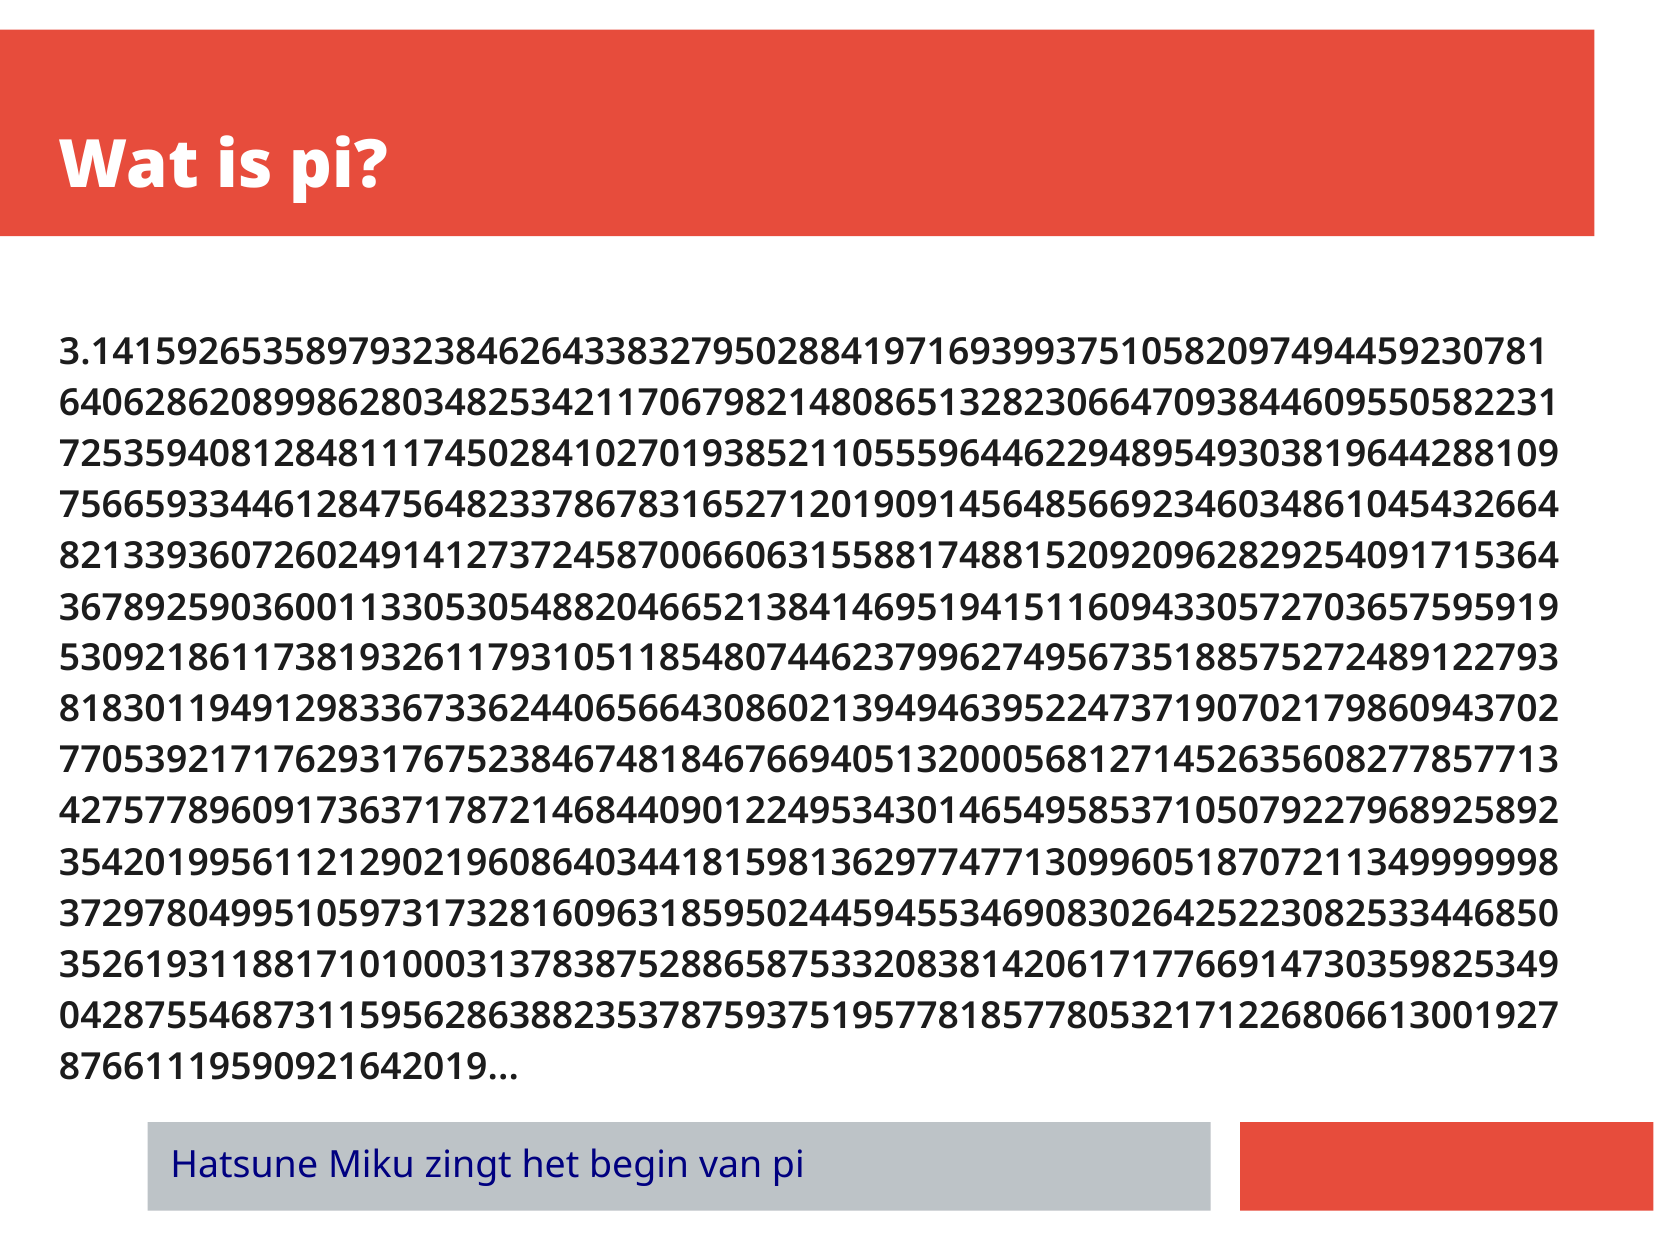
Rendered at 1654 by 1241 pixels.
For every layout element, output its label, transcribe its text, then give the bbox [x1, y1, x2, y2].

list 3.14159265358979323846264338327950288419716939937510582097494459230781640628620899862803482534211706798214808651328230664709384460955058223172535940812848111745028410270193852110555964462294895493038196442881097566593344612847564823378678316527120190914564856692346034861045432664821339360726024914127372458700660631558817488152092096282925409171536436789259036001133053054882046652138414695194151160943305727036575959195309218611738193261179310511854807446237996274956735188575272489122793818301194912983367336244065664308602139494639522473719070217986094370277053921717629317675238467481846766940513200056812714526356082778577134275778960917363717872146844090122495343014654958537105079227968925892354201995611212902196086403441815981362977477130996051870721134999999837297804995105973173281609631859502445945534690830264252230825334468503526193118817101000313783875288658753320838142061717766914730359825349042875546873115956286388235378759375195778185778053217122680661300192787661119590921642019... [59, 324, 1565, 1093]
text_box Hatsune Miku zingt het begin van pi [155, 1130, 1200, 1201]
title Wat is pi? [59, 59, 1595, 207]
